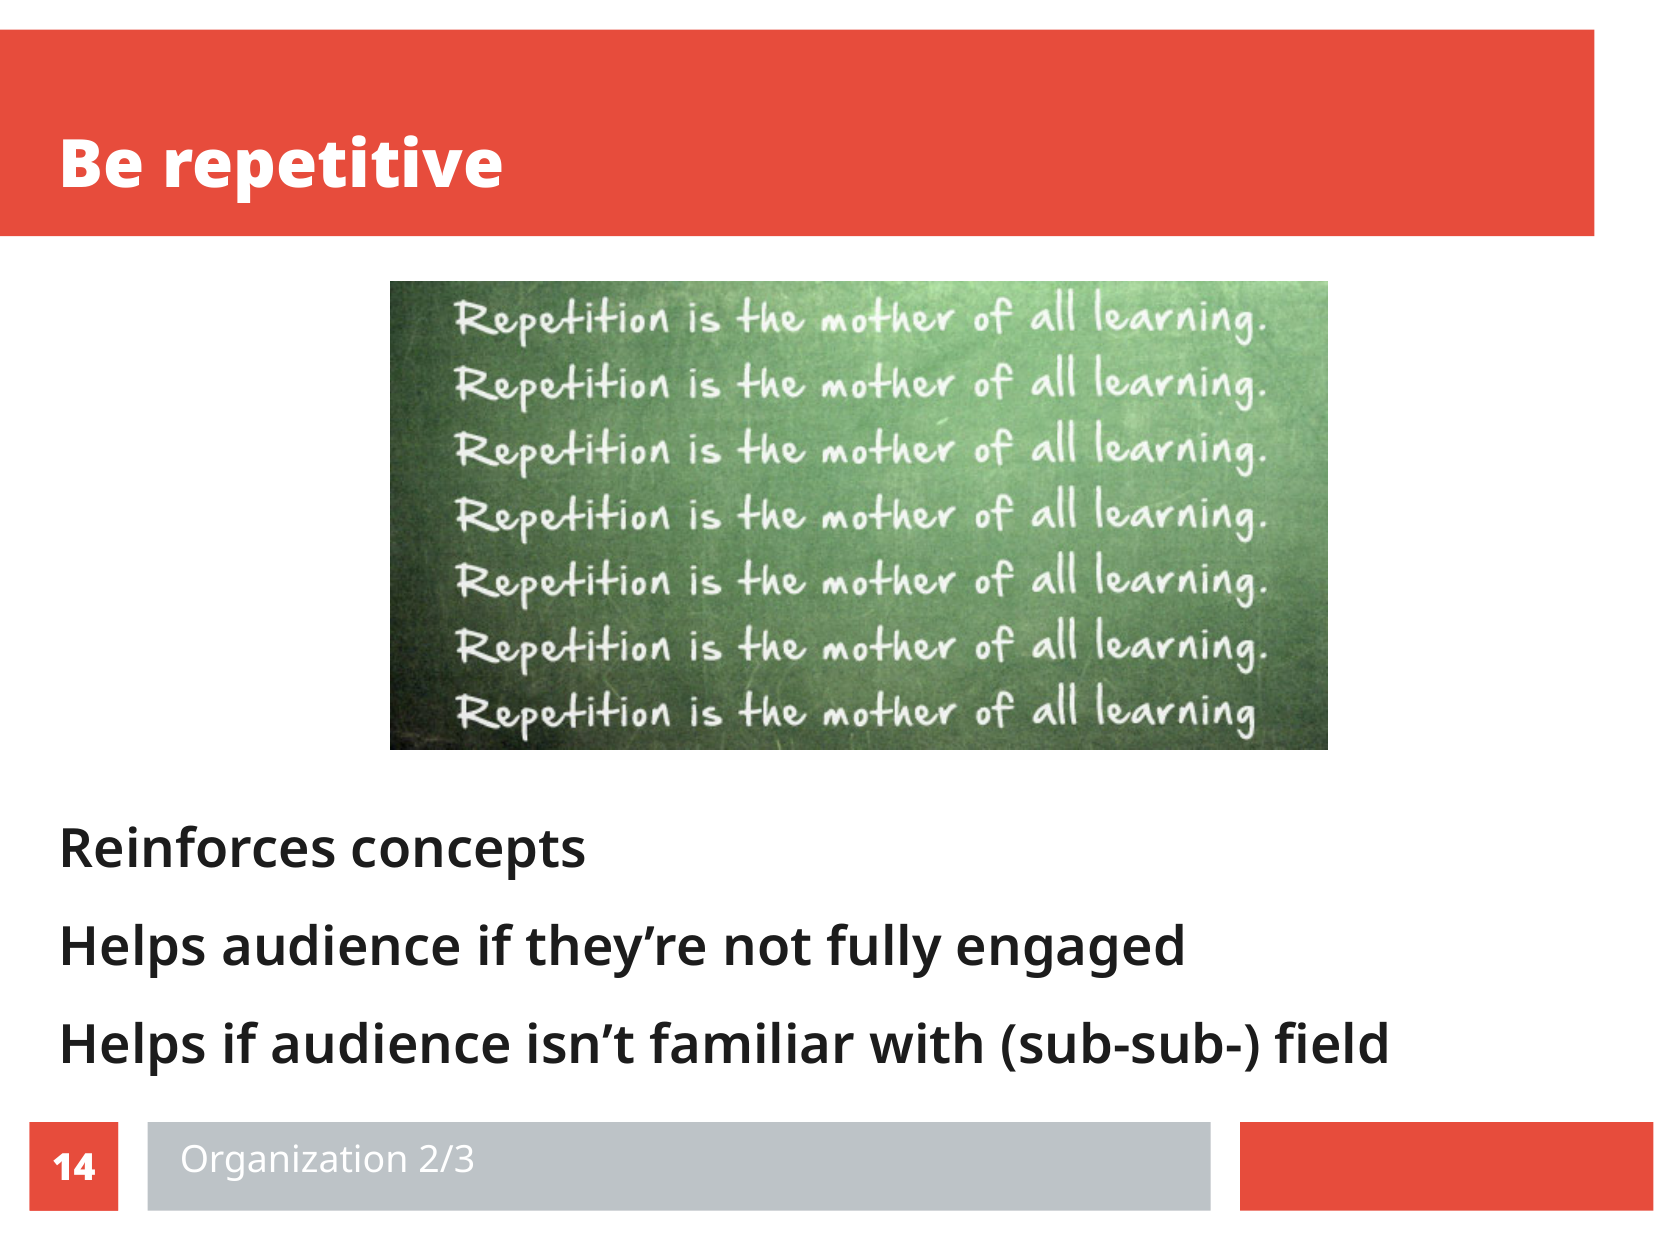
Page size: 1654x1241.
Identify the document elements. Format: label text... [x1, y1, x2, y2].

title Be repetitive [59, 59, 1595, 207]
list Reinforces concepts Helps audience if they’re not fully engaged Helps if audience isn’t familiar with (sub-sub-) field [59, 810, 1565, 1093]
picture [390, 281, 1328, 751]
text_box Organization 2/3 [165, 1125, 736, 1184]
